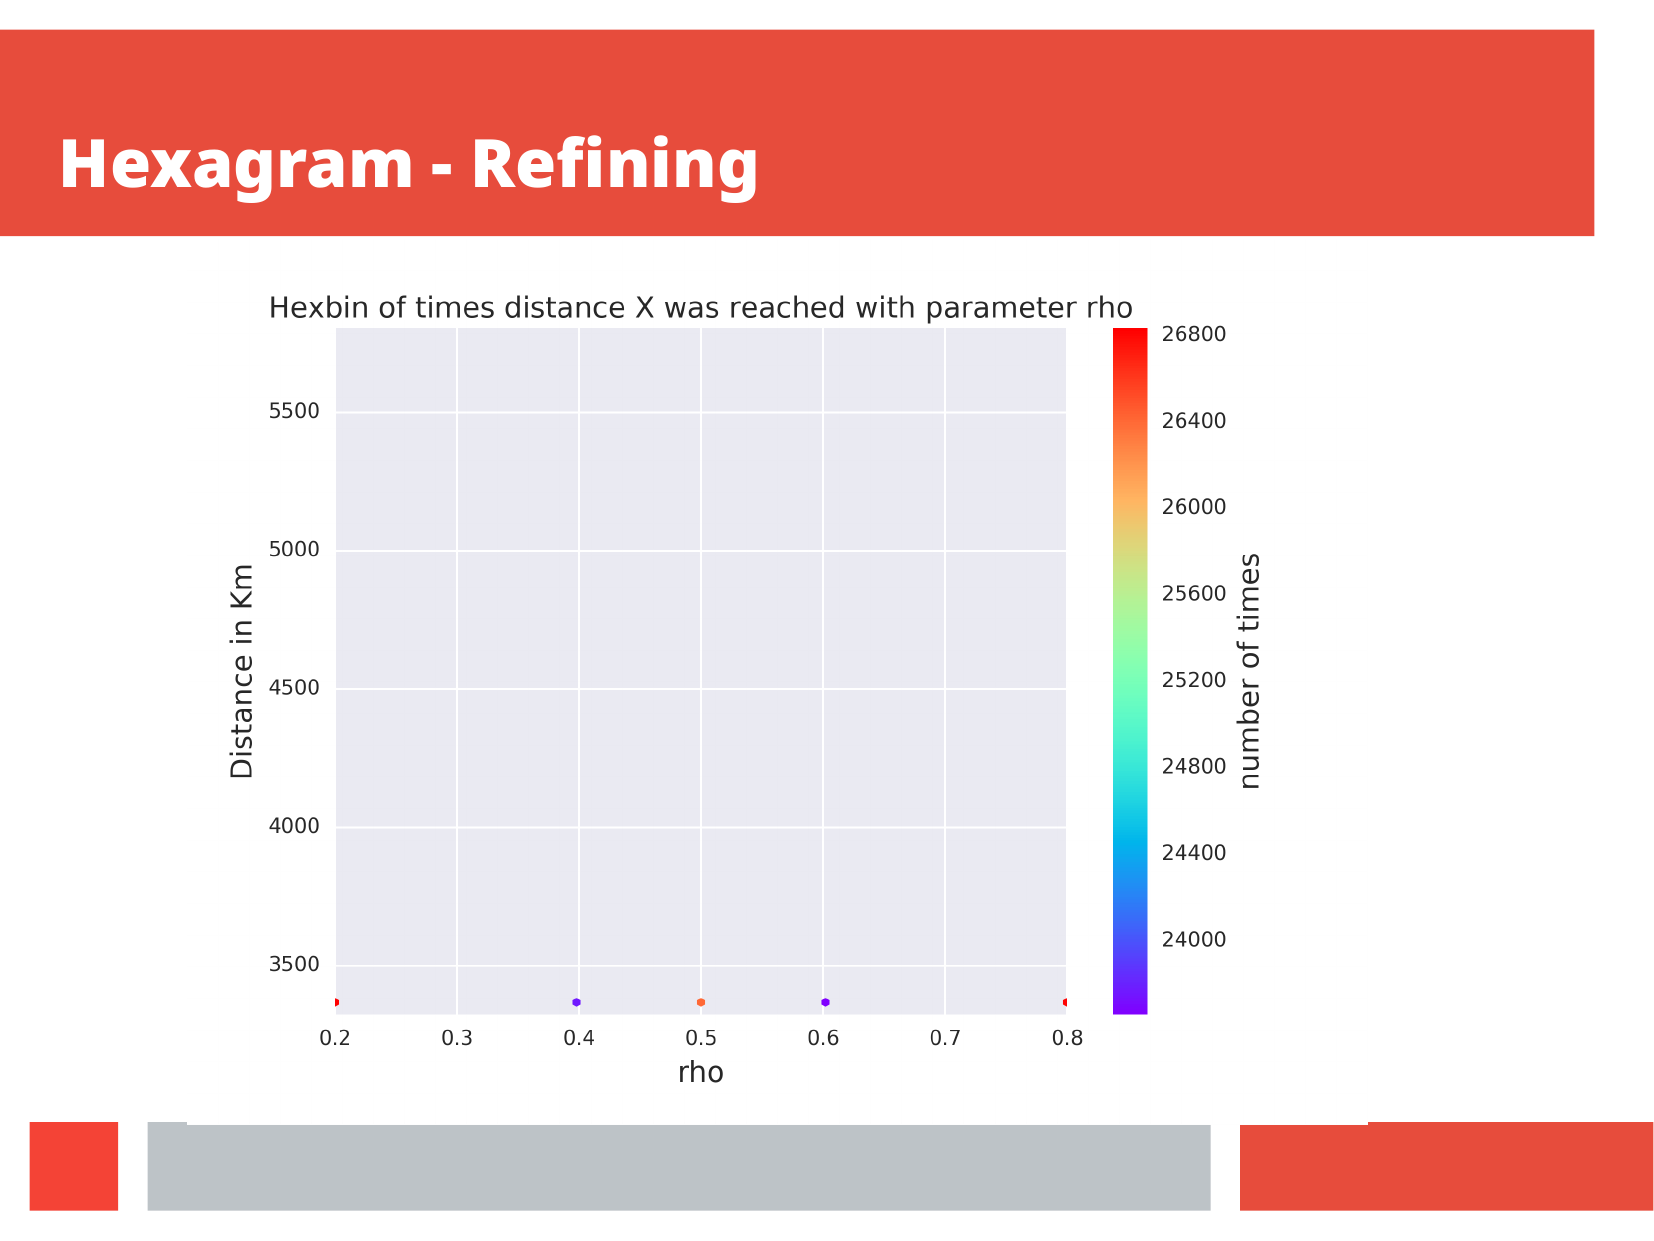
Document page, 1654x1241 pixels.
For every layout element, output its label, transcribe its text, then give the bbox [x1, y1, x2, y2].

title Hexagram - Refining [59, 59, 1595, 207]
picture [187, 239, 1368, 1126]
